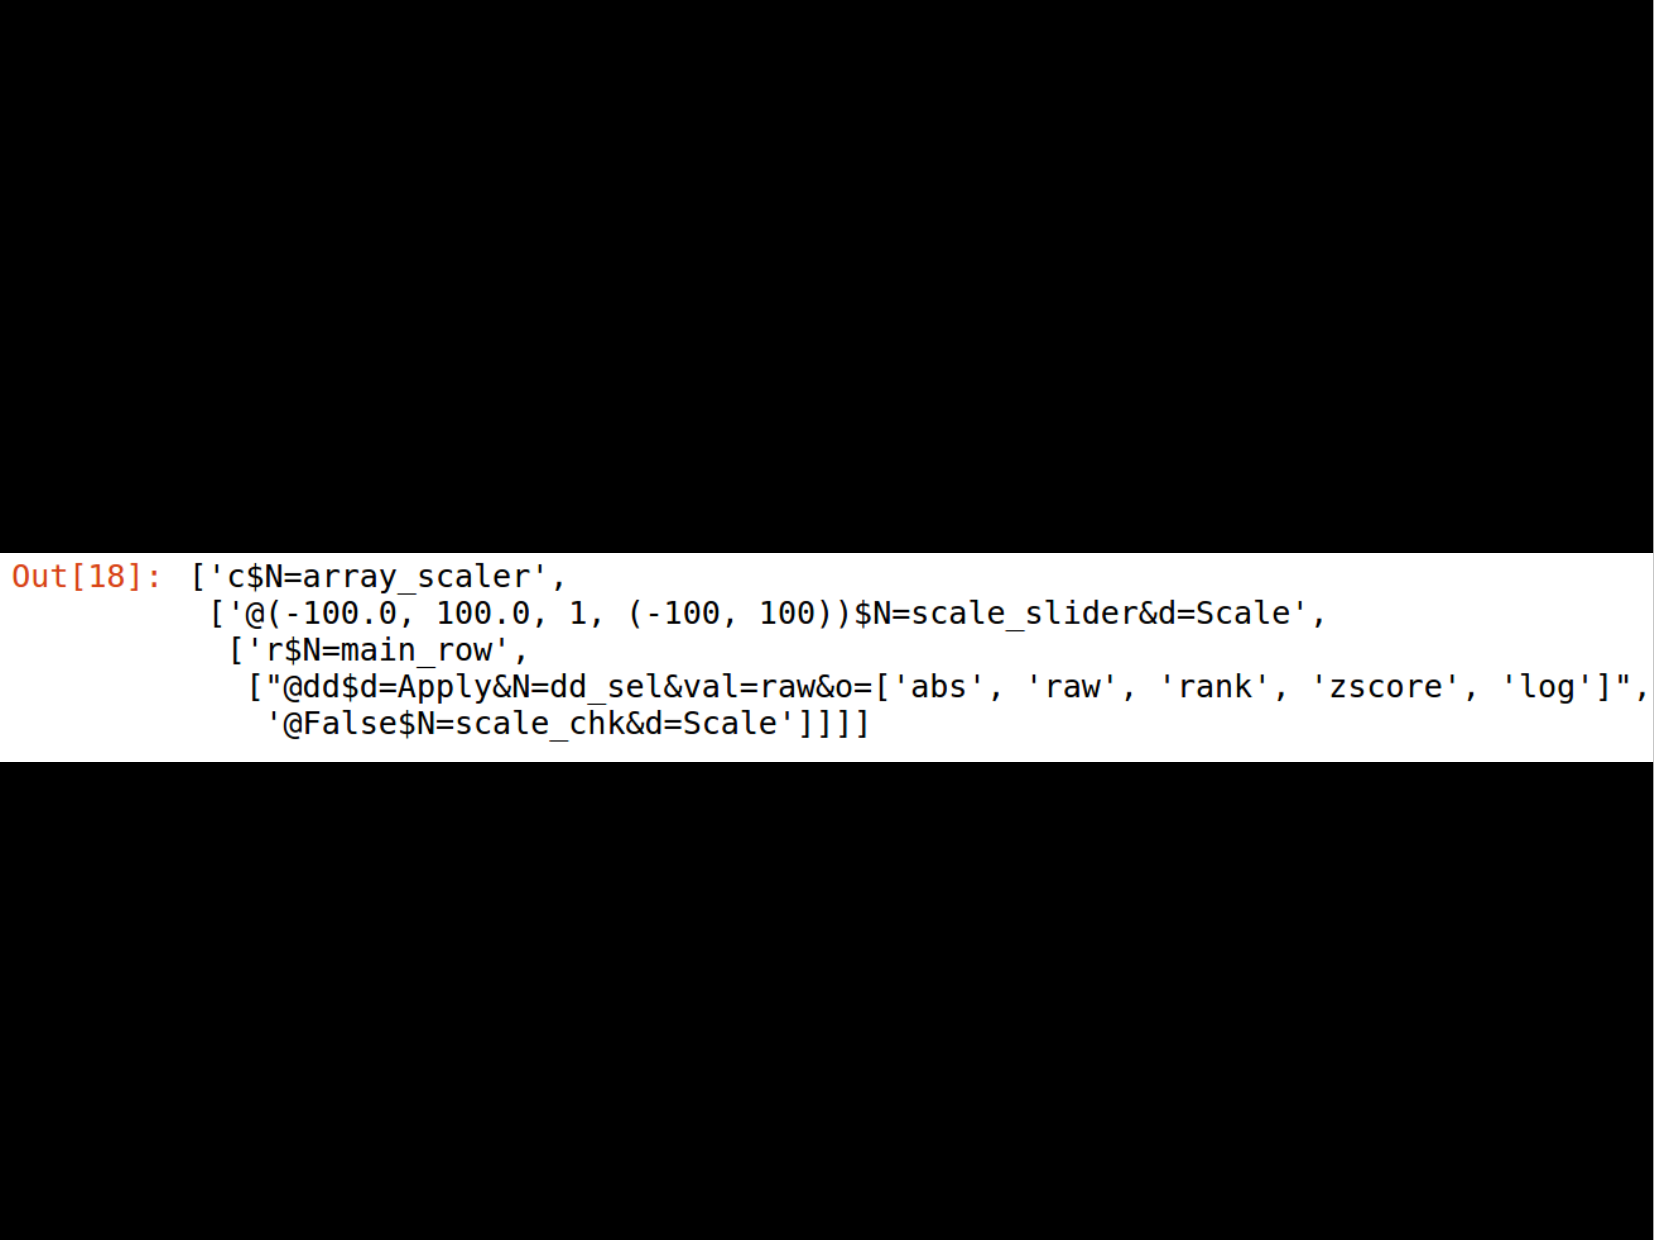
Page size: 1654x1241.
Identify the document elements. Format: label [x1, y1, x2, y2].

picture [0, 553, 1654, 762]
